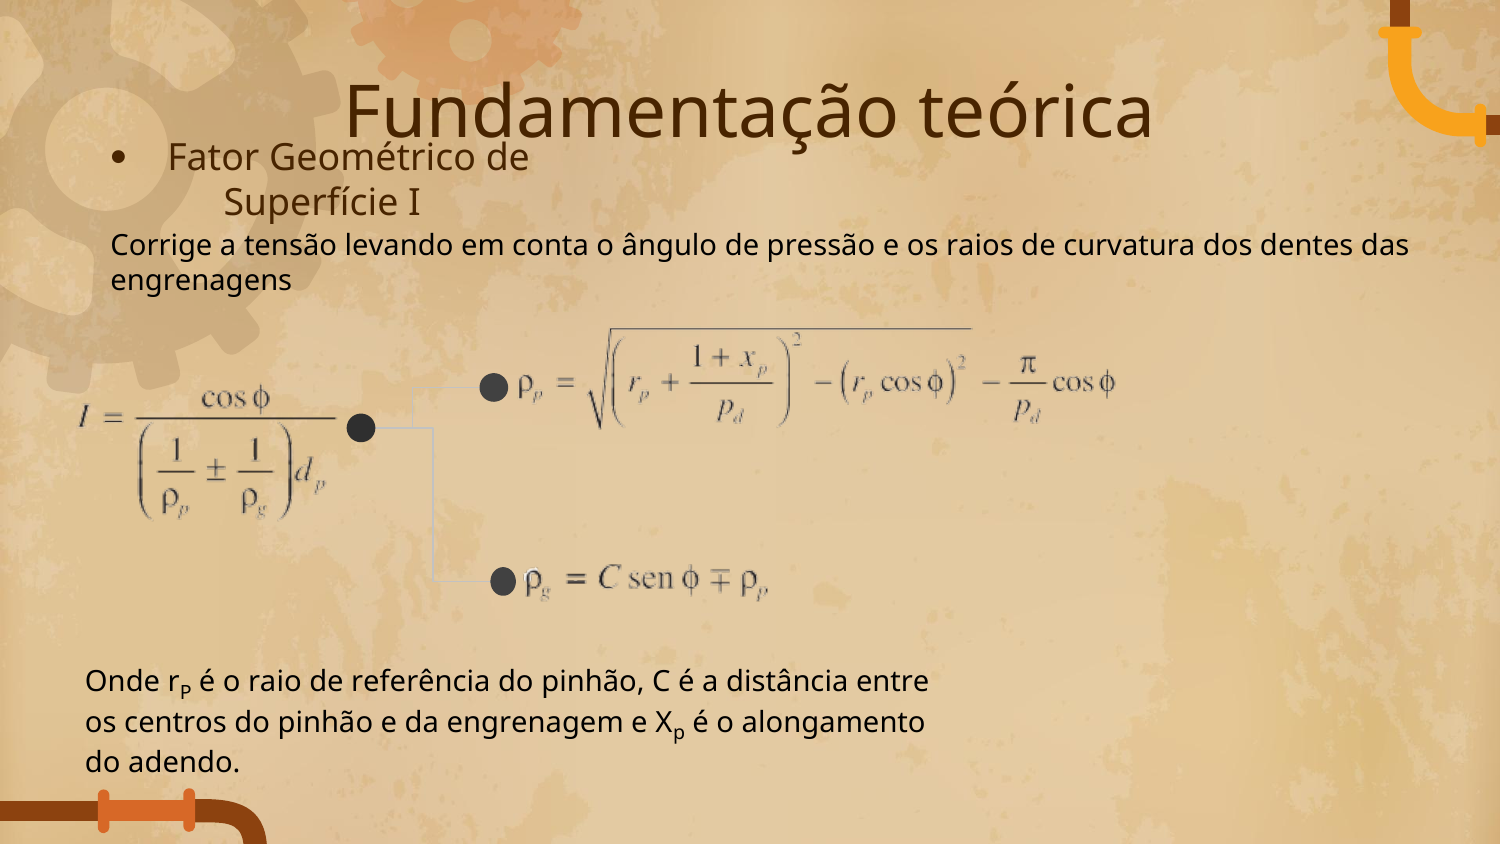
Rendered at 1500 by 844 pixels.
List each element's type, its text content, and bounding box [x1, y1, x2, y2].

text_box [490, 567, 513, 596]
picture [502, 321, 1124, 453]
subtitle Fator Geométrico de Superfície I [58, 101, 703, 254]
title Fundamentação teórica [116, 49, 1384, 127]
text_box Corrige a tensão levando em conta o ângulo de pressão e os raios de curvatura dos dentes das engrenagens [95, 210, 1454, 312]
text_box [346, 413, 376, 443]
picture [58, 377, 353, 534]
picture [513, 552, 777, 611]
text_box Onde rP é o raio de referência do pinhão, C é a distância entre os centros do pinhão e da engrenagem e Xp é o alongamento do adendo. [70, 647, 963, 749]
text_box [479, 373, 502, 402]
